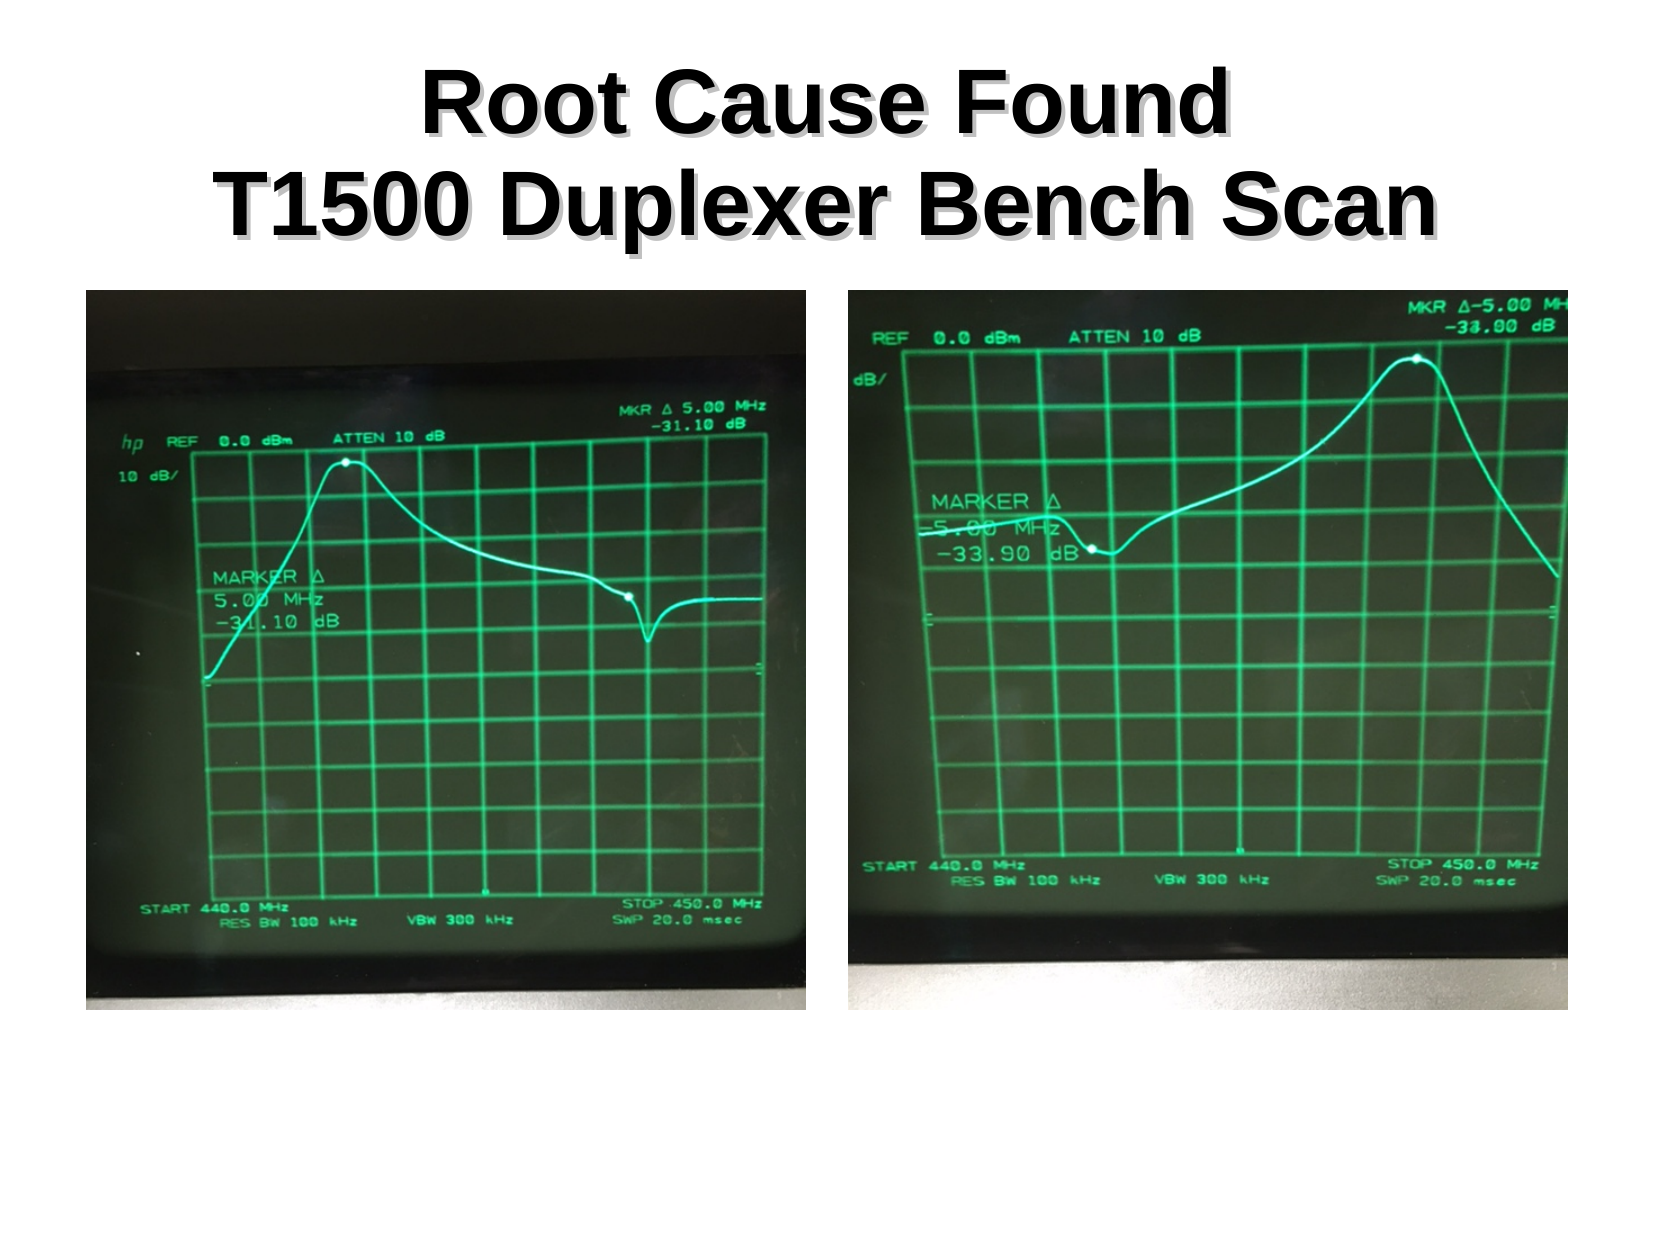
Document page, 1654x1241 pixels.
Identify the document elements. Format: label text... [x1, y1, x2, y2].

title Root Cause Found T1500 Duplexer Bench Scan [82, 49, 1571, 257]
picture [848, 290, 1568, 1010]
picture [86, 290, 806, 1010]
